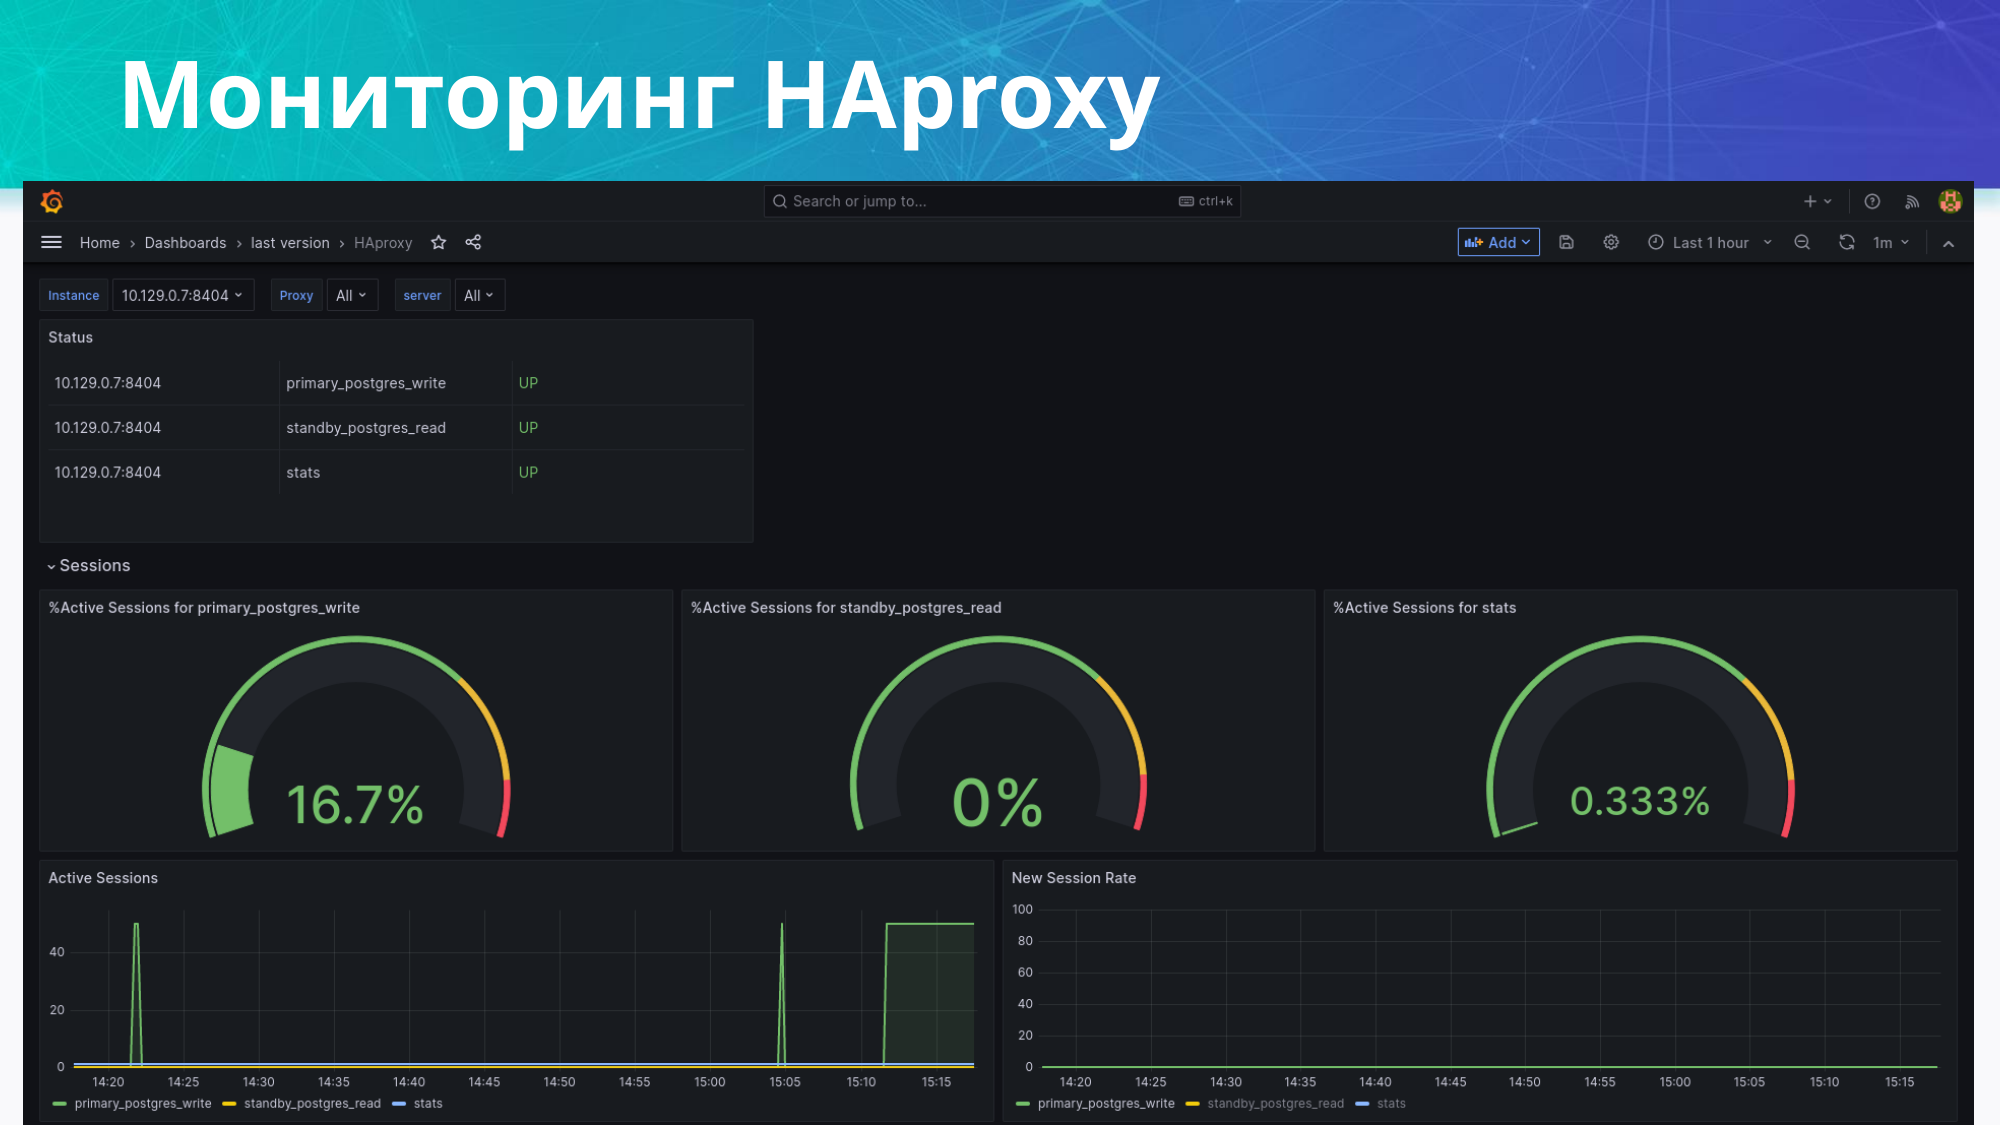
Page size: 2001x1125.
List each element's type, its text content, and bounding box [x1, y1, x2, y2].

text_box Мониторинг HAproxy [918, 87, 938, 118]
text_box Мониторинг HAproxy [523, 87, 543, 118]
picture [0, 0, 2000, 1125]
text_box Мониторинг HAproxy [117, 57, 1882, 140]
